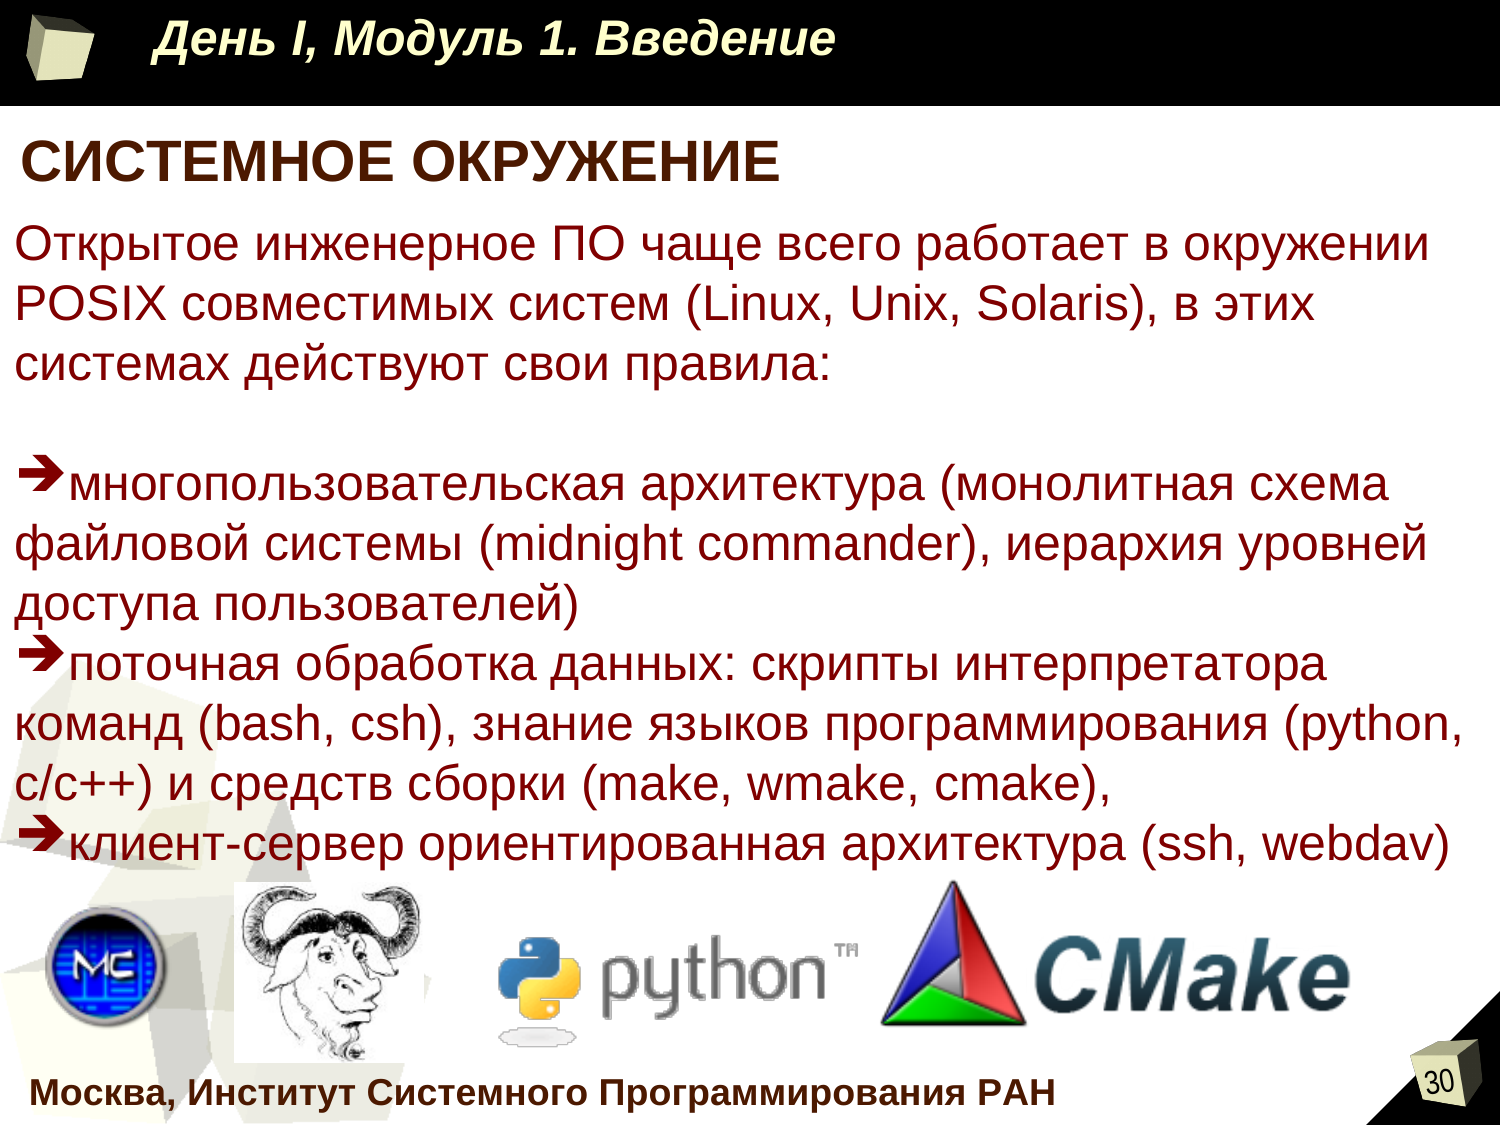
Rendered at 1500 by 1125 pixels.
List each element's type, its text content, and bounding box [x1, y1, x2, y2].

picture [466, 838, 1388, 1064]
picture [0, 882, 433, 1125]
picture [423, 1088, 433, 1102]
text_box Открытое инженерное ПО чаще всего работает в окружении POSIX совместимых систем (Linux, Unix, Solaris), в этих системах действуют свои правила: многопользовательская архитектура (монолитная схема файловой системы (midnight commander), иерархия уровней доступа пользователей) поточная обработка данных: скрипты интерпретатора команд (bash, csh), знание языков программирования (python, c/c++) и средств сборки (make, wmake, cmake), клиент-сервер ориентированная архитектура (ssh, webdav) [0, 202, 1500, 987]
text_box СИСТЕМНОЕ ОКРУЖЕНИЕ [5, 115, 1500, 201]
